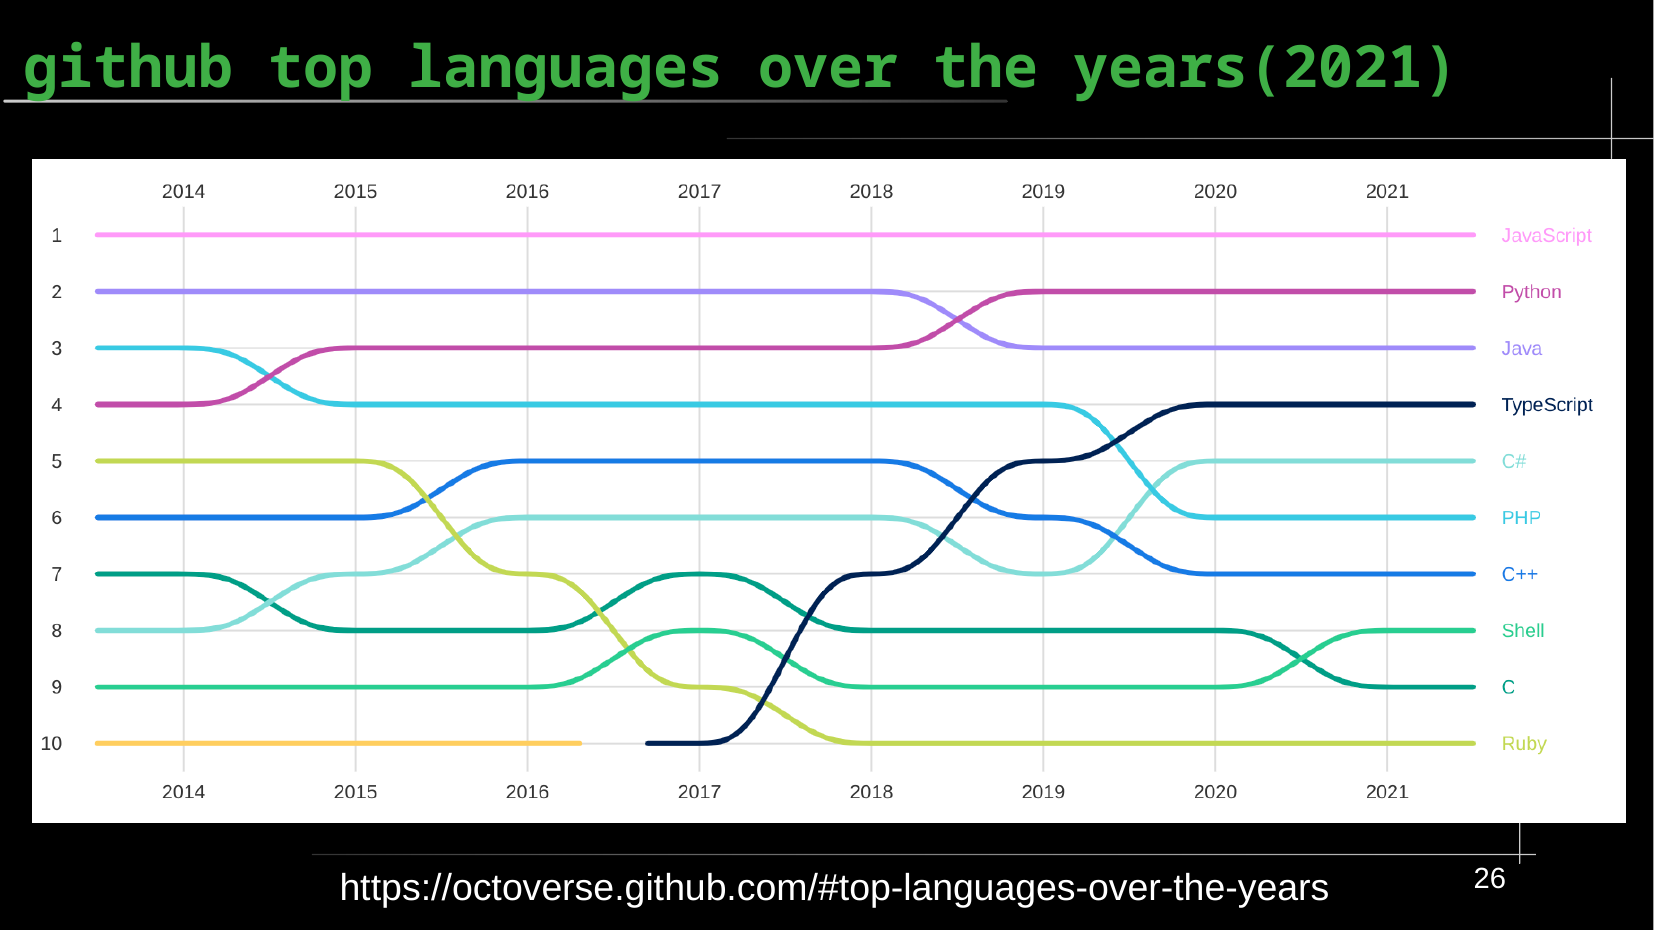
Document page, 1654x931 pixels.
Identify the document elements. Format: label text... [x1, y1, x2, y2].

title github top languages over the years(2021) [23, 7, 1589, 123]
text_box https://octoverse.github.com/#top-languages-over-the-years [324, 858, 1345, 916]
picture [32, 159, 1626, 823]
